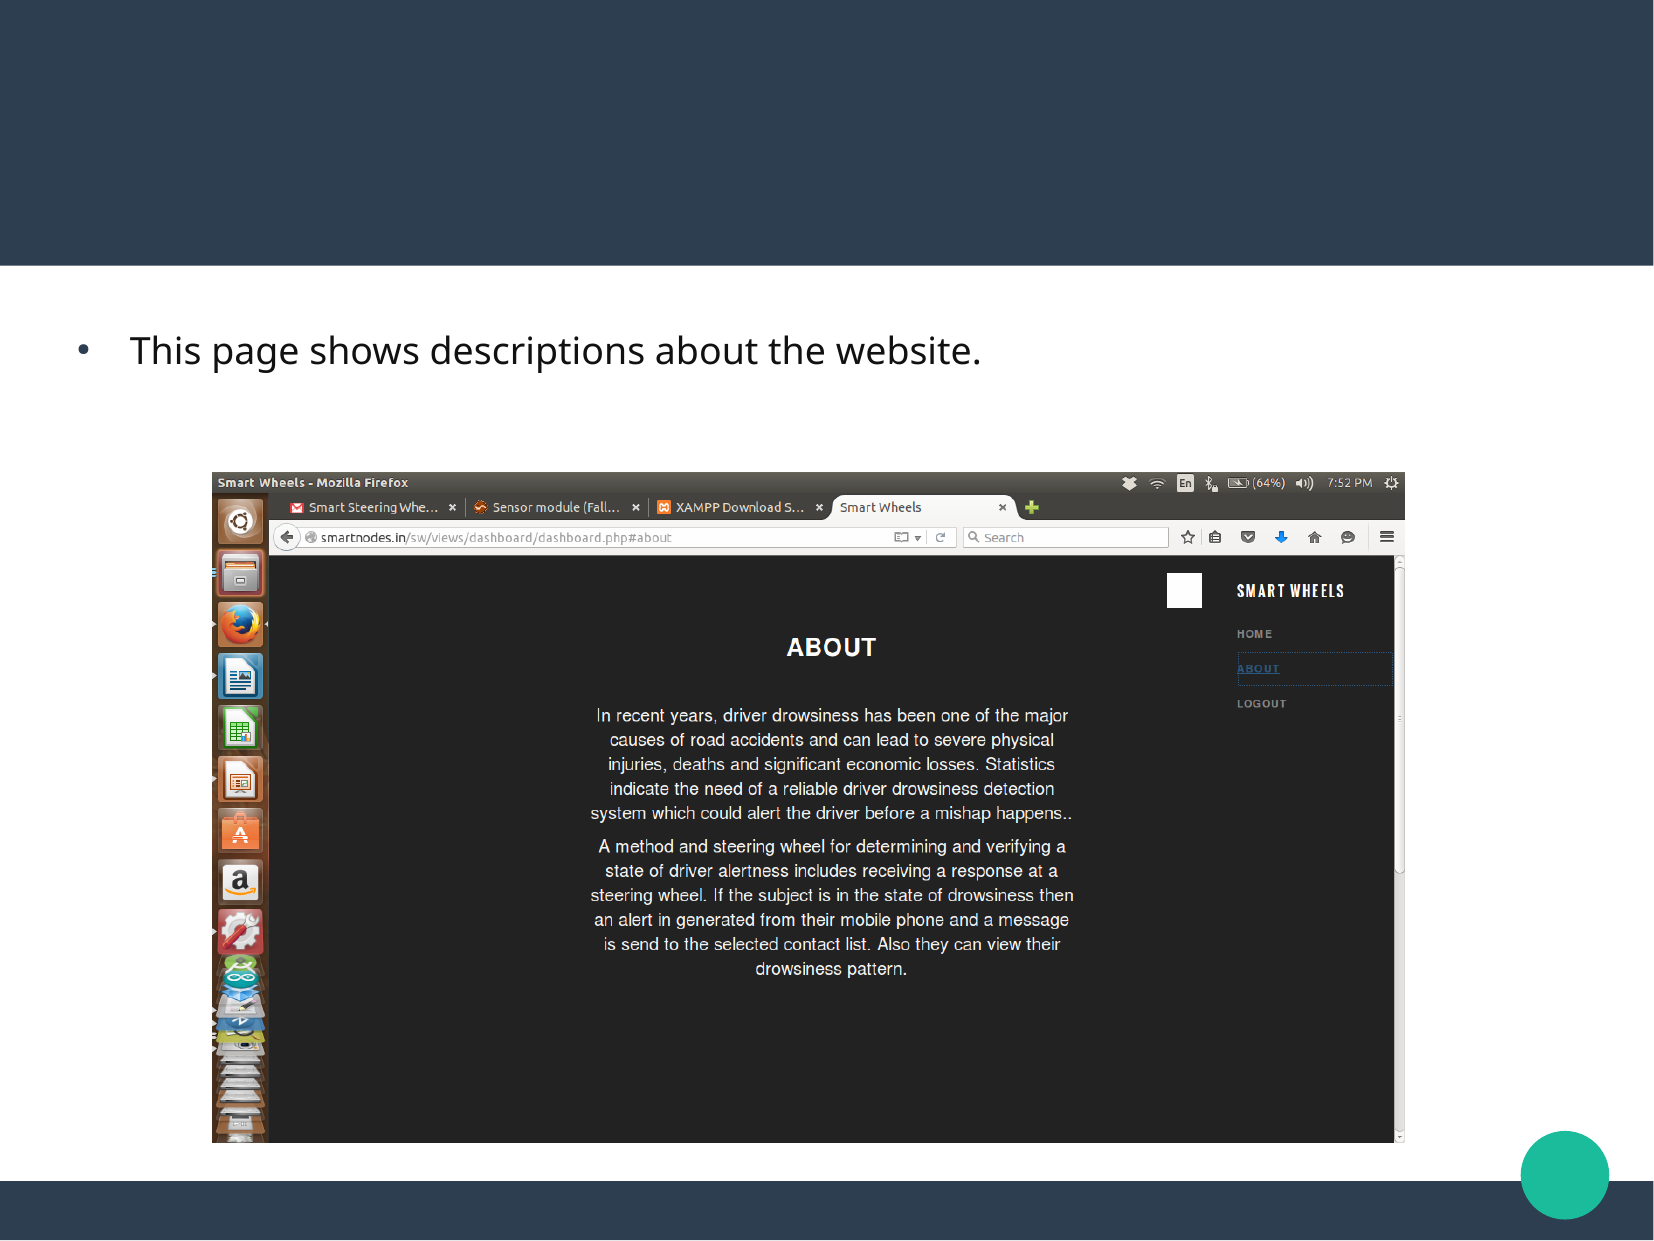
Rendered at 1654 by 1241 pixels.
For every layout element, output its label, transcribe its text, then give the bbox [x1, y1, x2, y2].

picture [212, 472, 1405, 1143]
list This page shows descriptions about the website. [59, 324, 1595, 1152]
